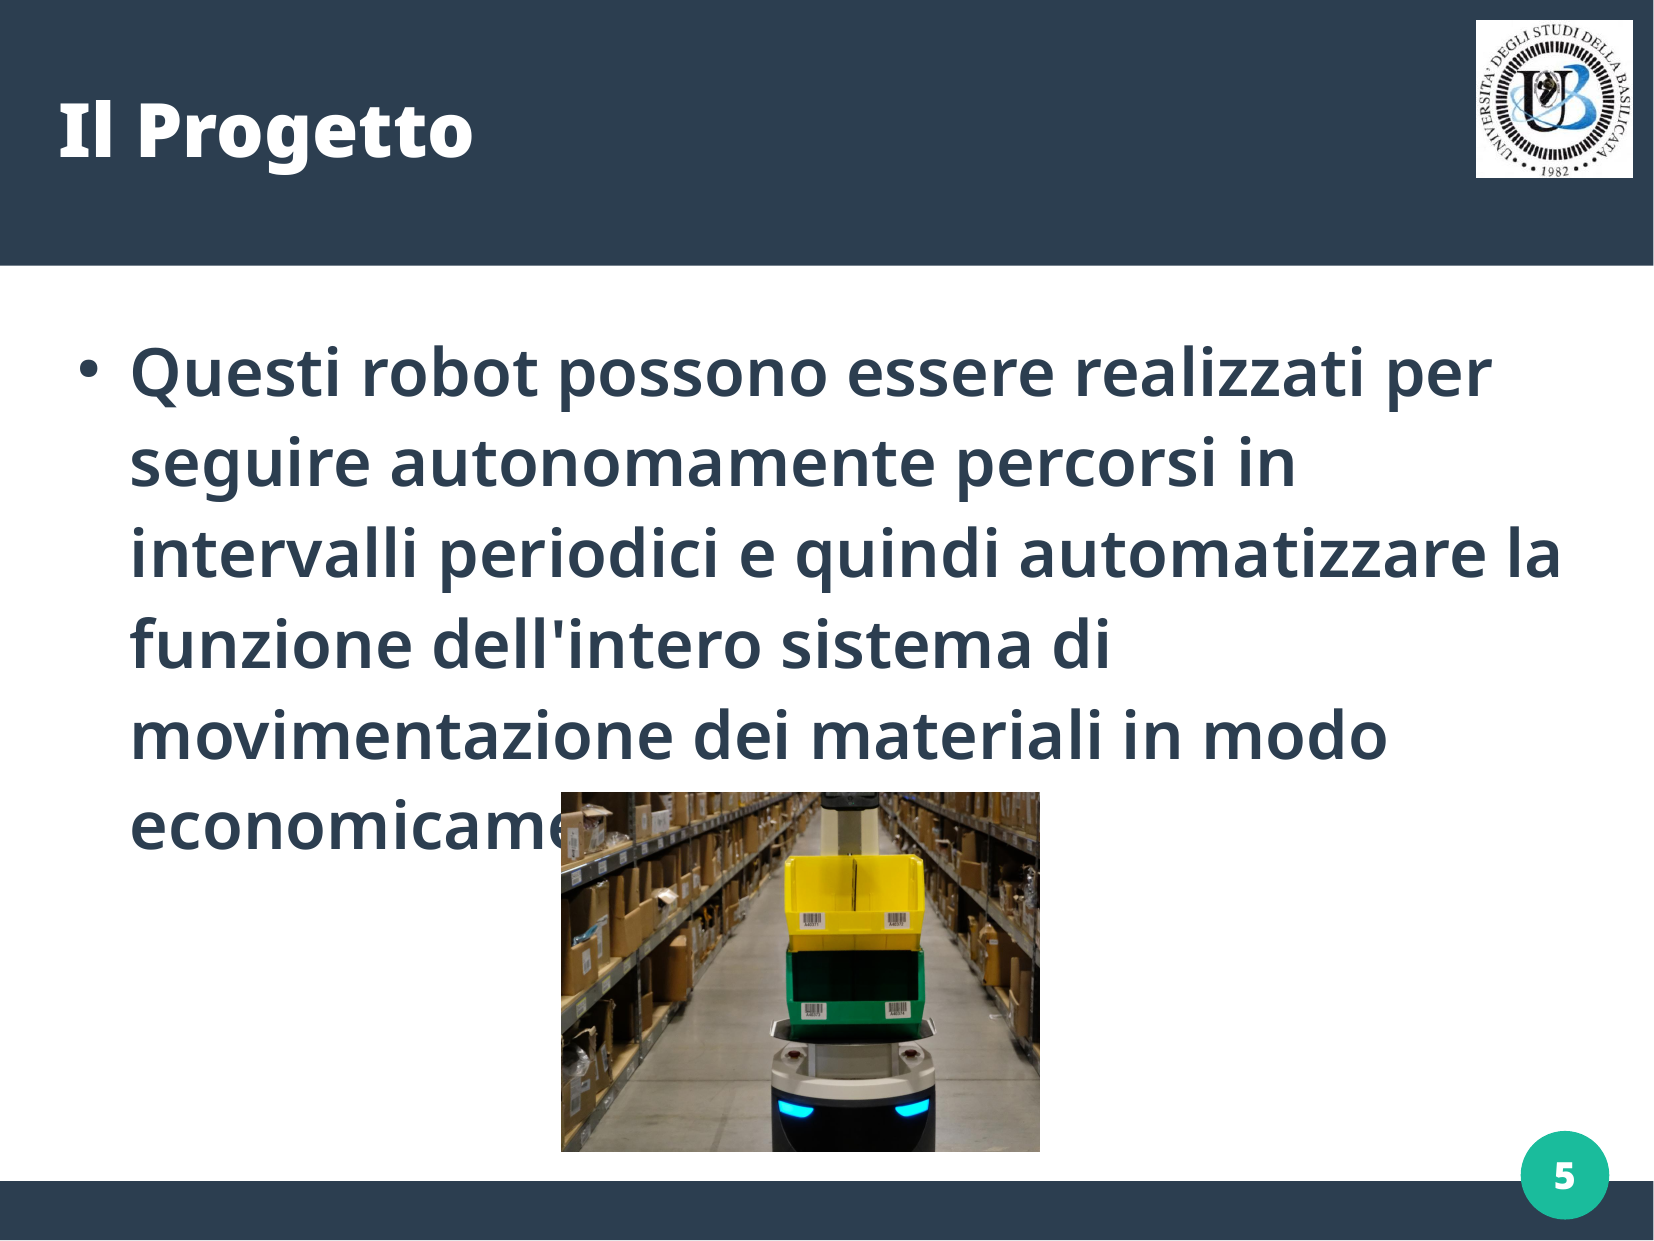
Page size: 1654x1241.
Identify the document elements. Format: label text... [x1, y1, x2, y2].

list Questi robot possono essere realizzati per seguire autonomamente percorsi in intervalli periodici e quindi automatizzare la funzione dell'intero sistema di movimentazione dei materiali in modo economicamente efficiente. [59, 324, 1595, 1152]
picture [561, 792, 1040, 1152]
picture [1476, 20, 1633, 178]
title Il Progetto [59, 49, 1595, 207]
